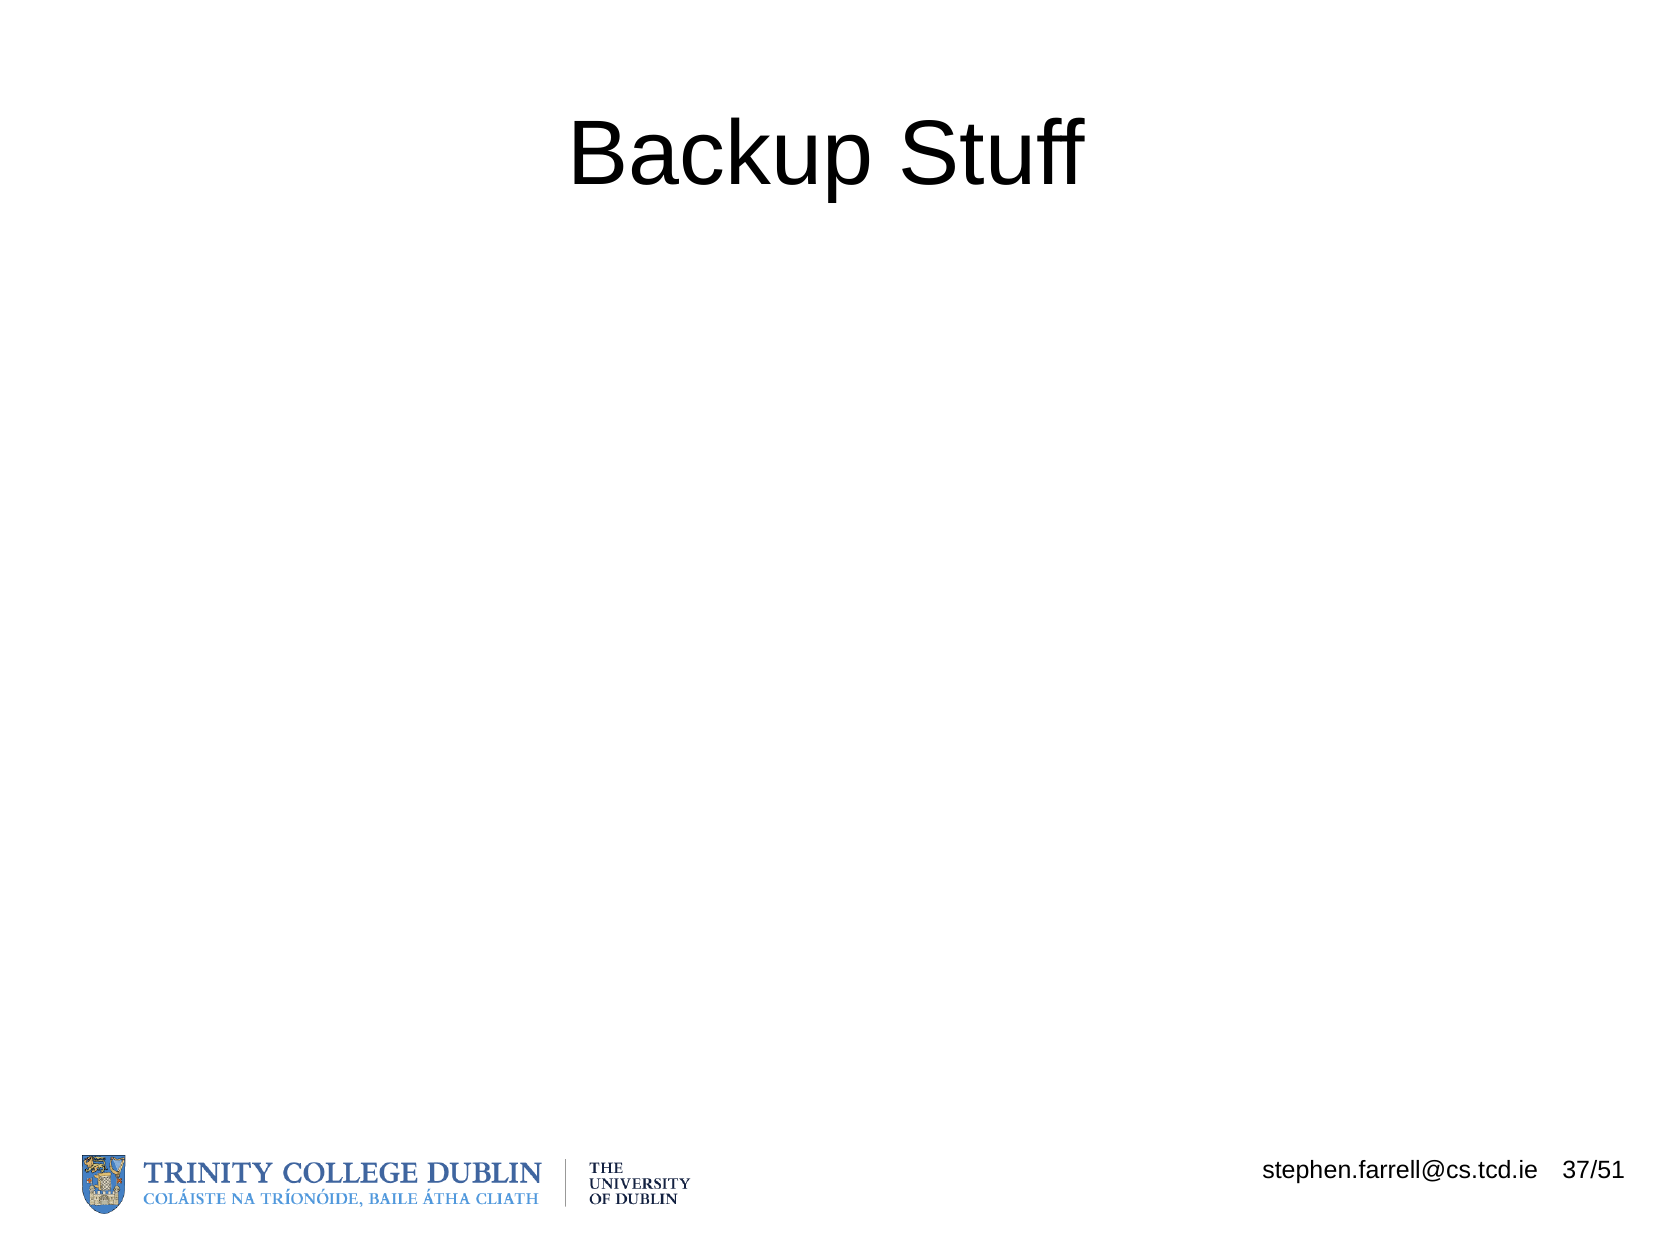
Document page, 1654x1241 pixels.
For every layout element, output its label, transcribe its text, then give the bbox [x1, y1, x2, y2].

title Backup Stuff [82, 49, 1571, 257]
picture [82, 1155, 694, 1214]
